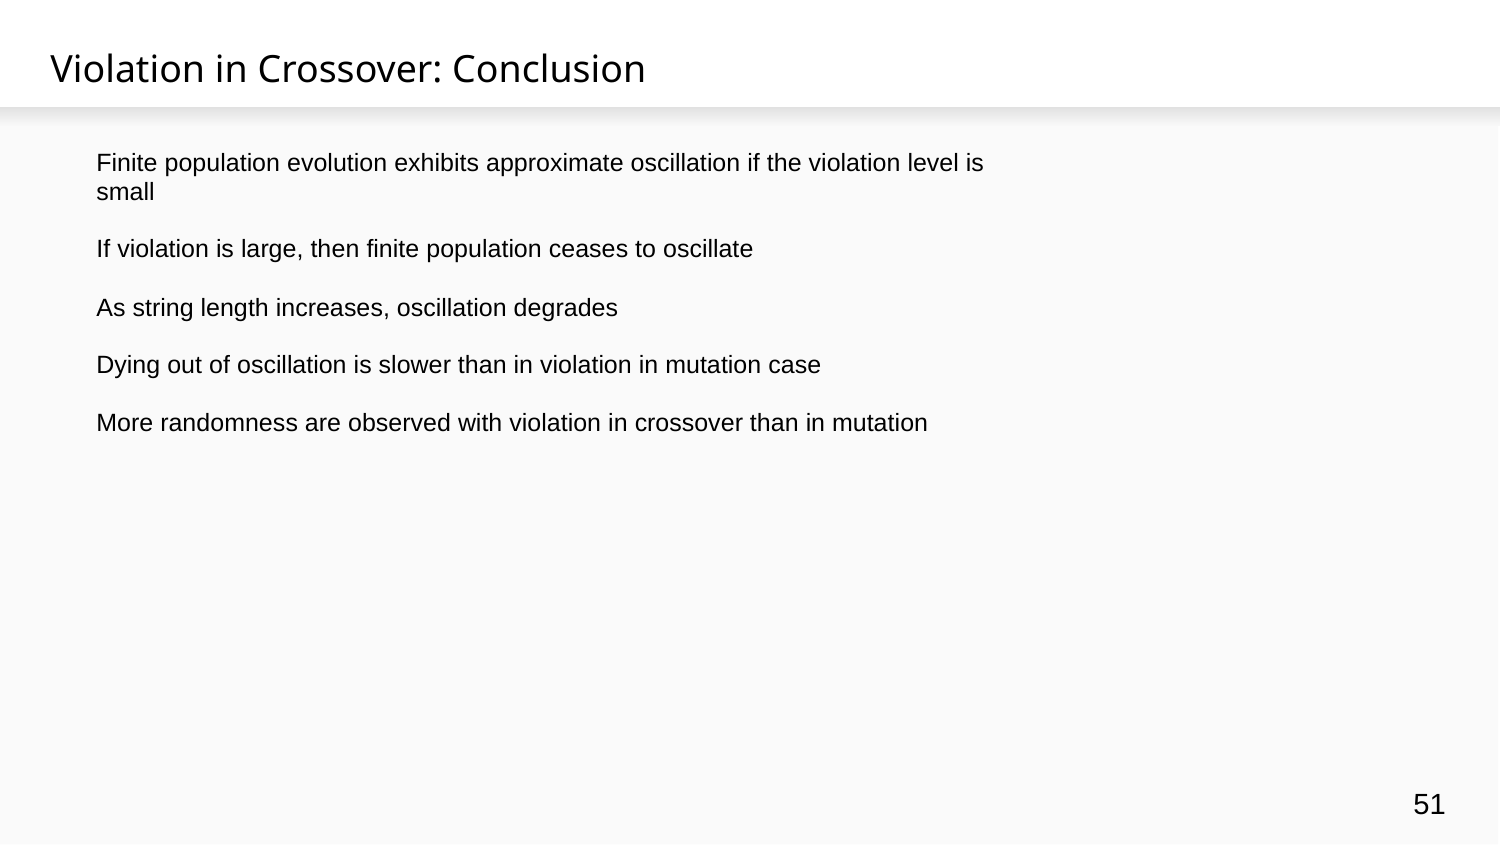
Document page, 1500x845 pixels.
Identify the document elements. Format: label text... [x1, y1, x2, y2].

text_box Finite population evolution exhibits approximate oscillation if the violation level is small If violation is large, then finite population ceases to oscillate As string length increases, oscillation degrades Dying out of oscillation is slower than in violation in mutation case More randomness are observed with violation in crossover than in mutation [81, 141, 1035, 601]
title Violation in Crossover: Conclusion [50, 19, 1499, 118]
